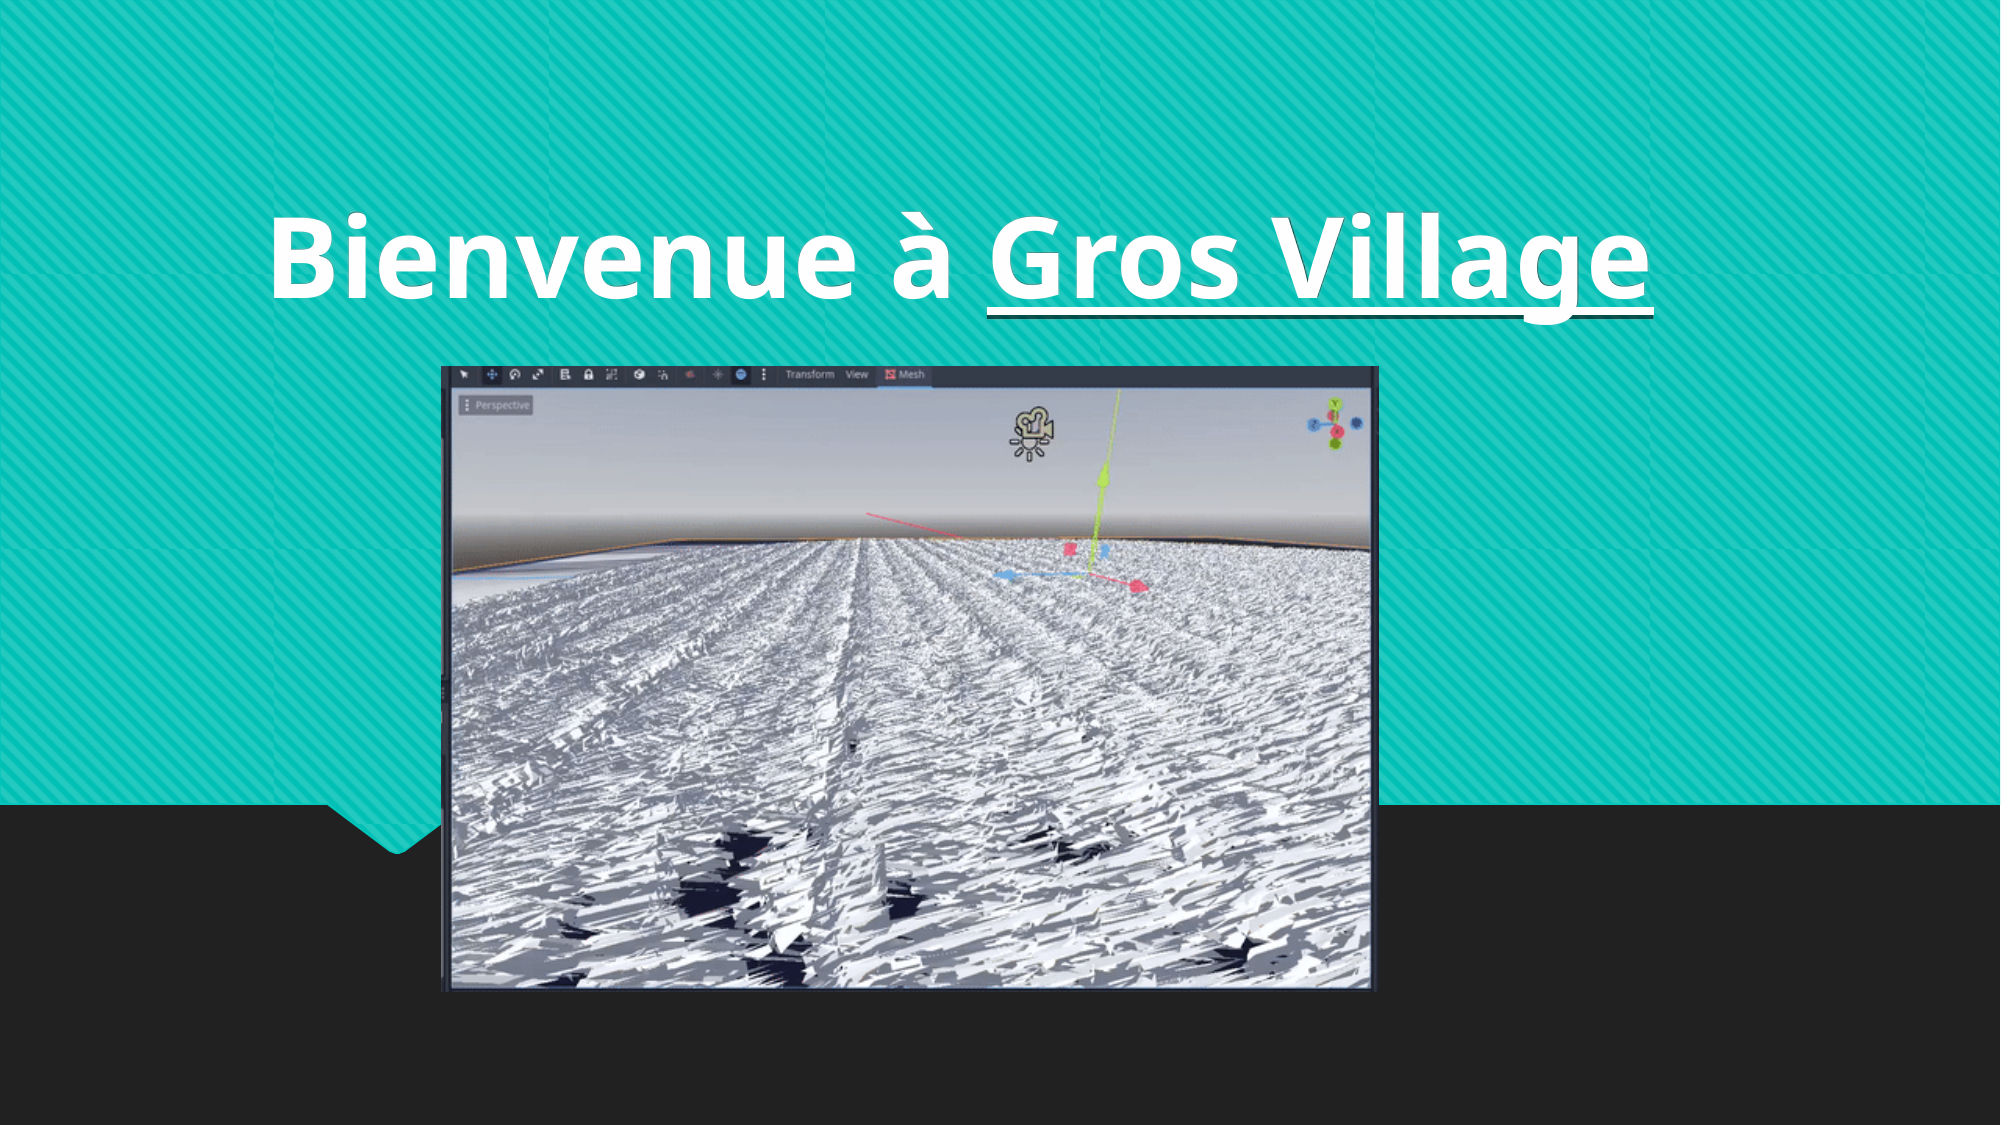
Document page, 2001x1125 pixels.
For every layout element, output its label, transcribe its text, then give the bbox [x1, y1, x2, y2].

title Bienvenue à Gros Village [249, 157, 1750, 329]
picture [441, 366, 1379, 992]
